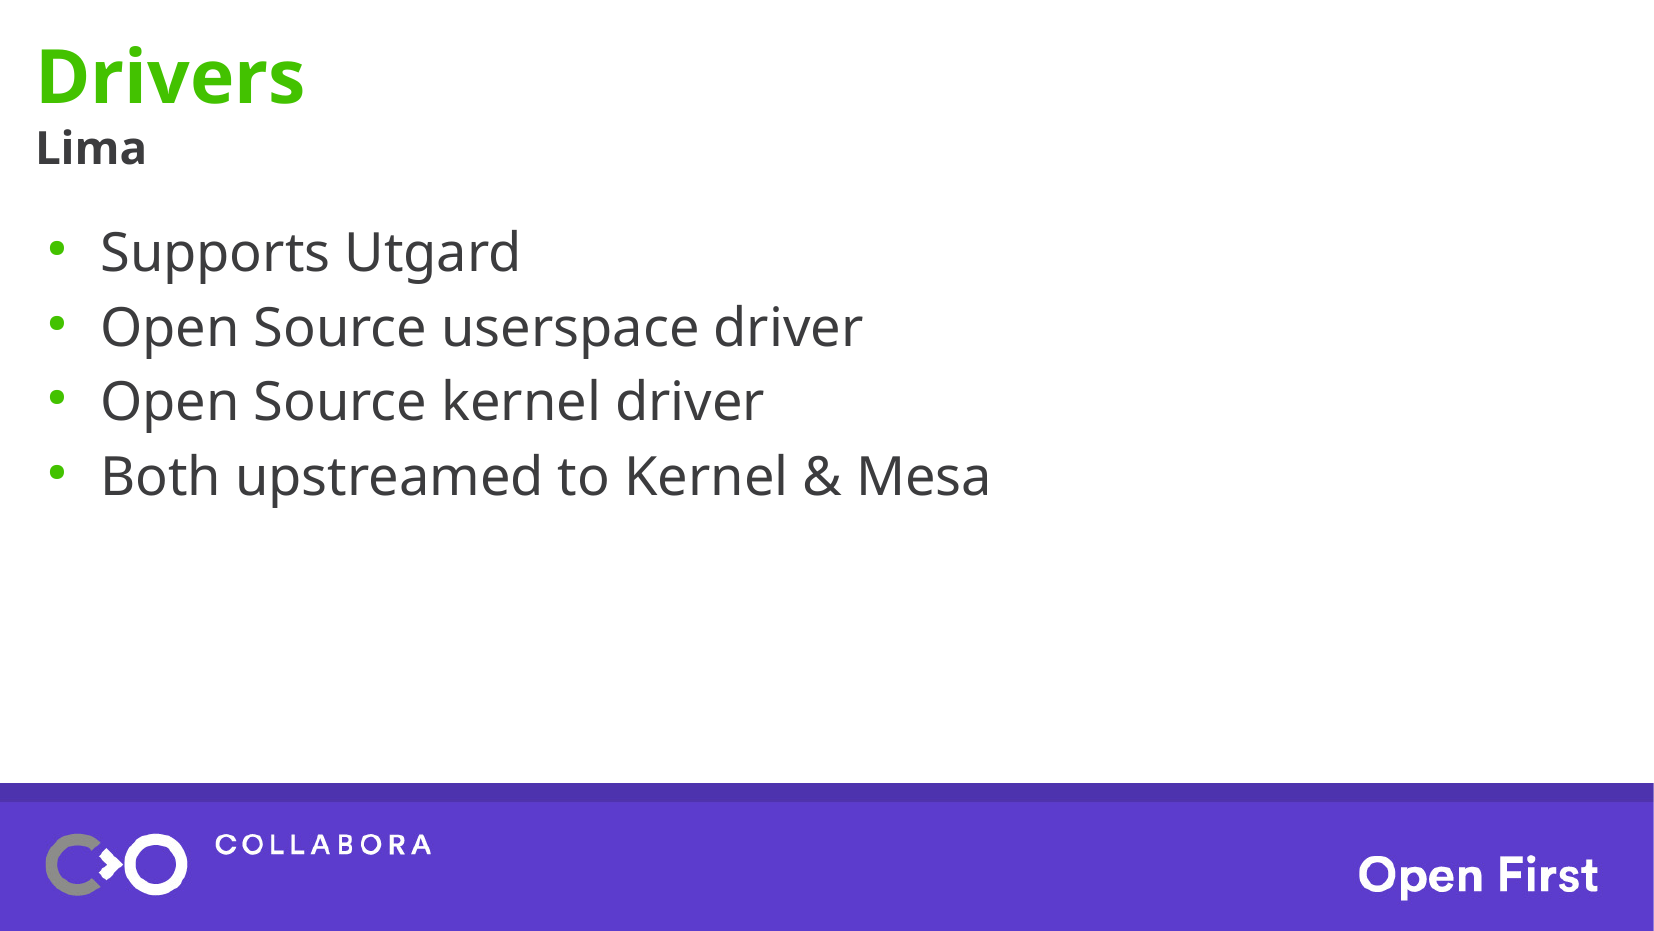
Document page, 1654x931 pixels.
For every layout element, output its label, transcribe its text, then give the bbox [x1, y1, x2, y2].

list Supports Utgard Open Source userspace driver Open Source kernel driver Both upstreamed to Kernel & Mesa [29, 207, 1602, 851]
picture [0, 0, 1654, 931]
title Drivers Lima [35, 28, 1608, 193]
